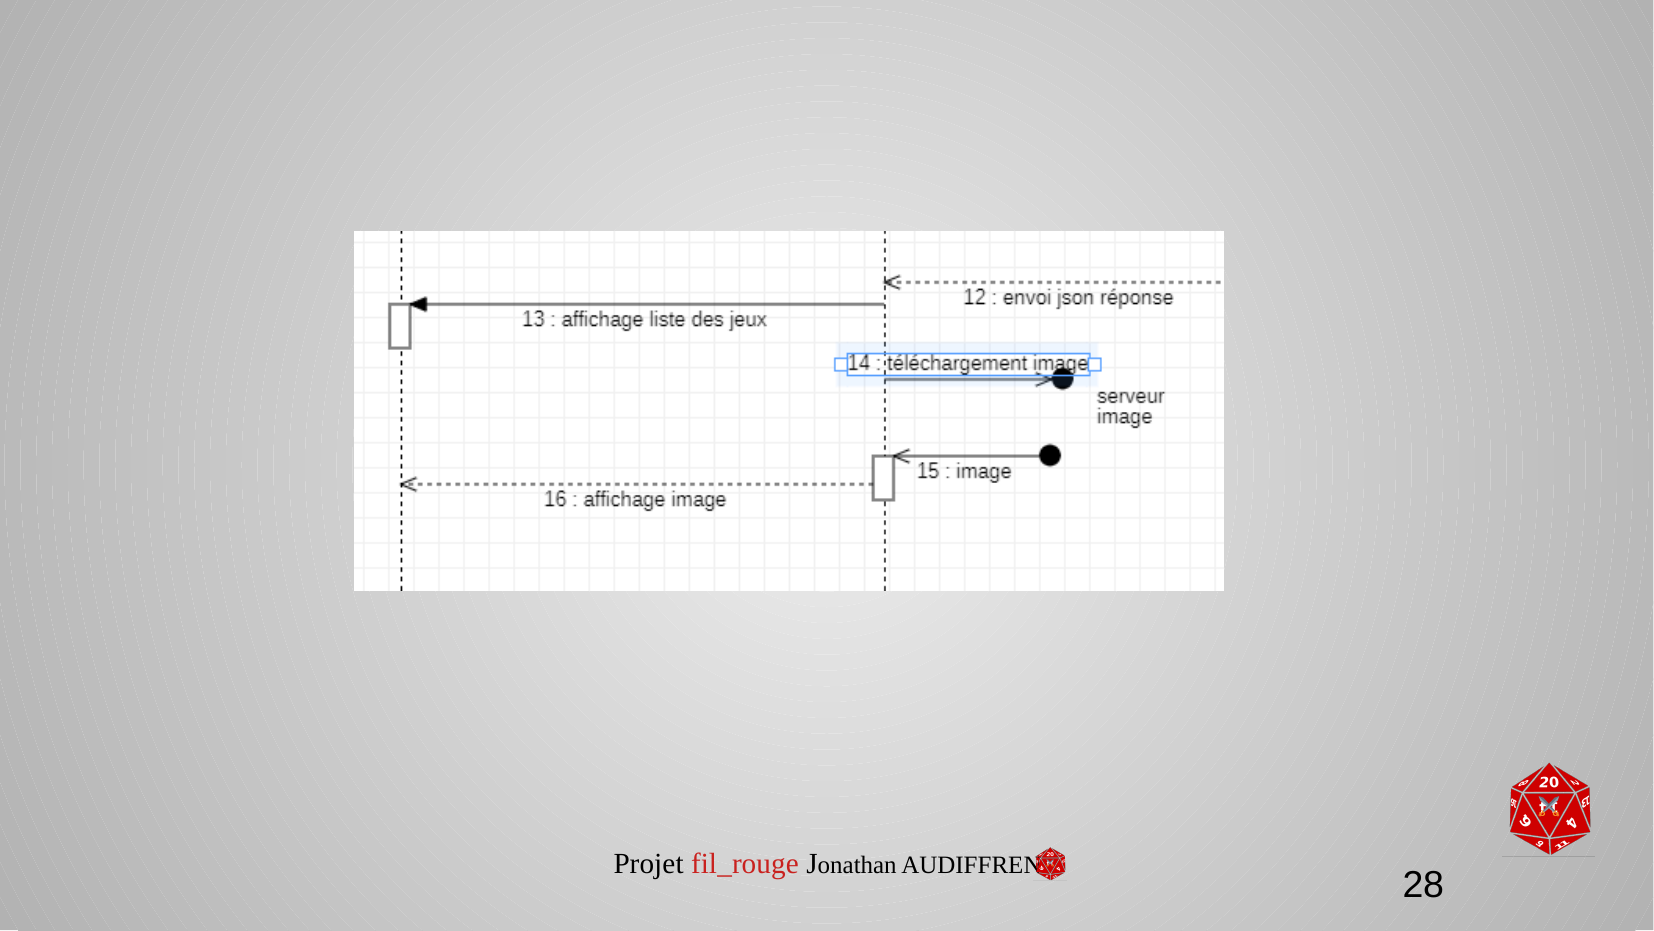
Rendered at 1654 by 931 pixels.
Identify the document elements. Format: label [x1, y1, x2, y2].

picture [1033, 847, 1067, 881]
picture [354, 231, 1224, 591]
picture [1502, 762, 1595, 857]
